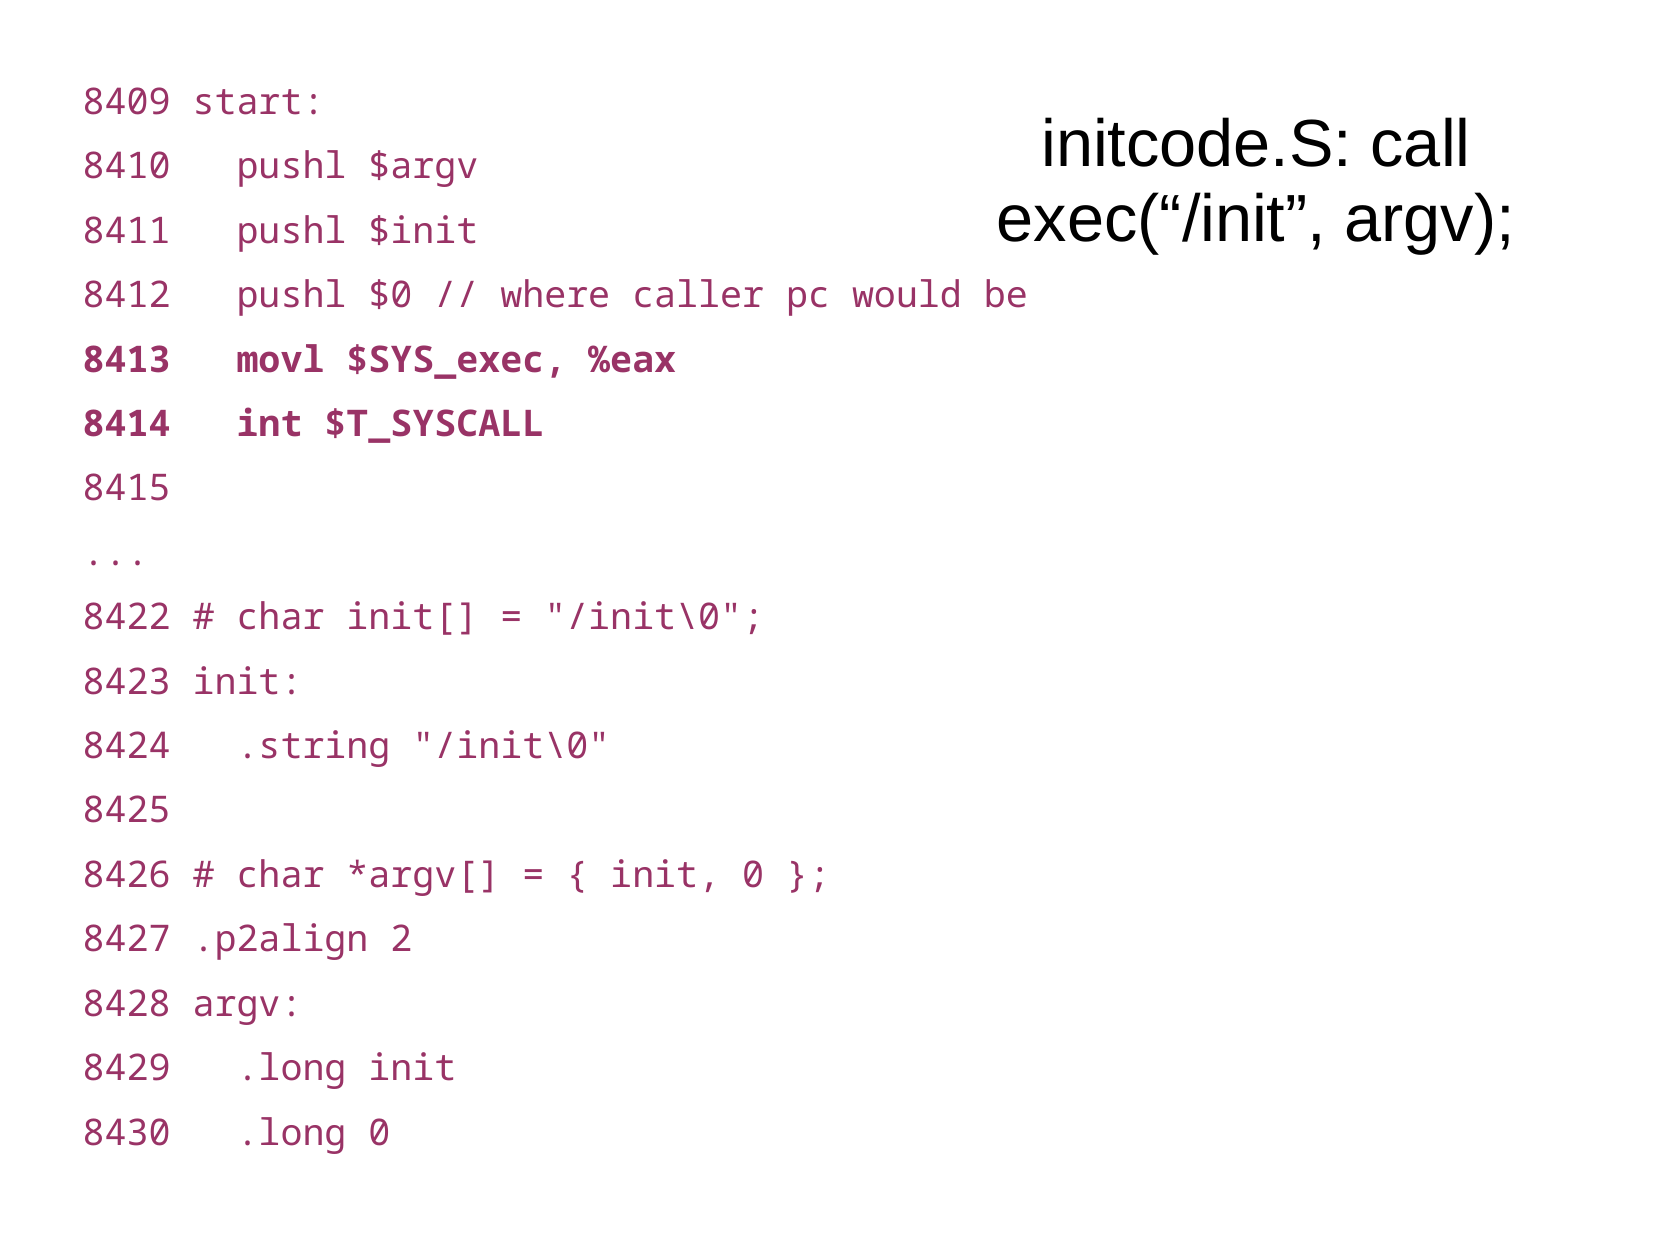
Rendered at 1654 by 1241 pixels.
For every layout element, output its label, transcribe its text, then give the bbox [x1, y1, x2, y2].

list 8409 start: 8410 pushl $argv 8411 pushl $init 8412 pushl $0 // where caller pc would be 8413 movl $SYS_exec, %eax 8414 int $T_SYSCALL 8415 ... 8422 # char init[] = "/init\0"; 8423 init: 8424 .string "/init\0" 8425 8426 # char *argv[] = { init, 0 }; 8427 .p2align 2 8428 argv: 8429 .long init 8430 .long 0 [82, 75, 1463, 1163]
list initcode.S: call exec(“/init”, argv); [900, 105, 1613, 301]
